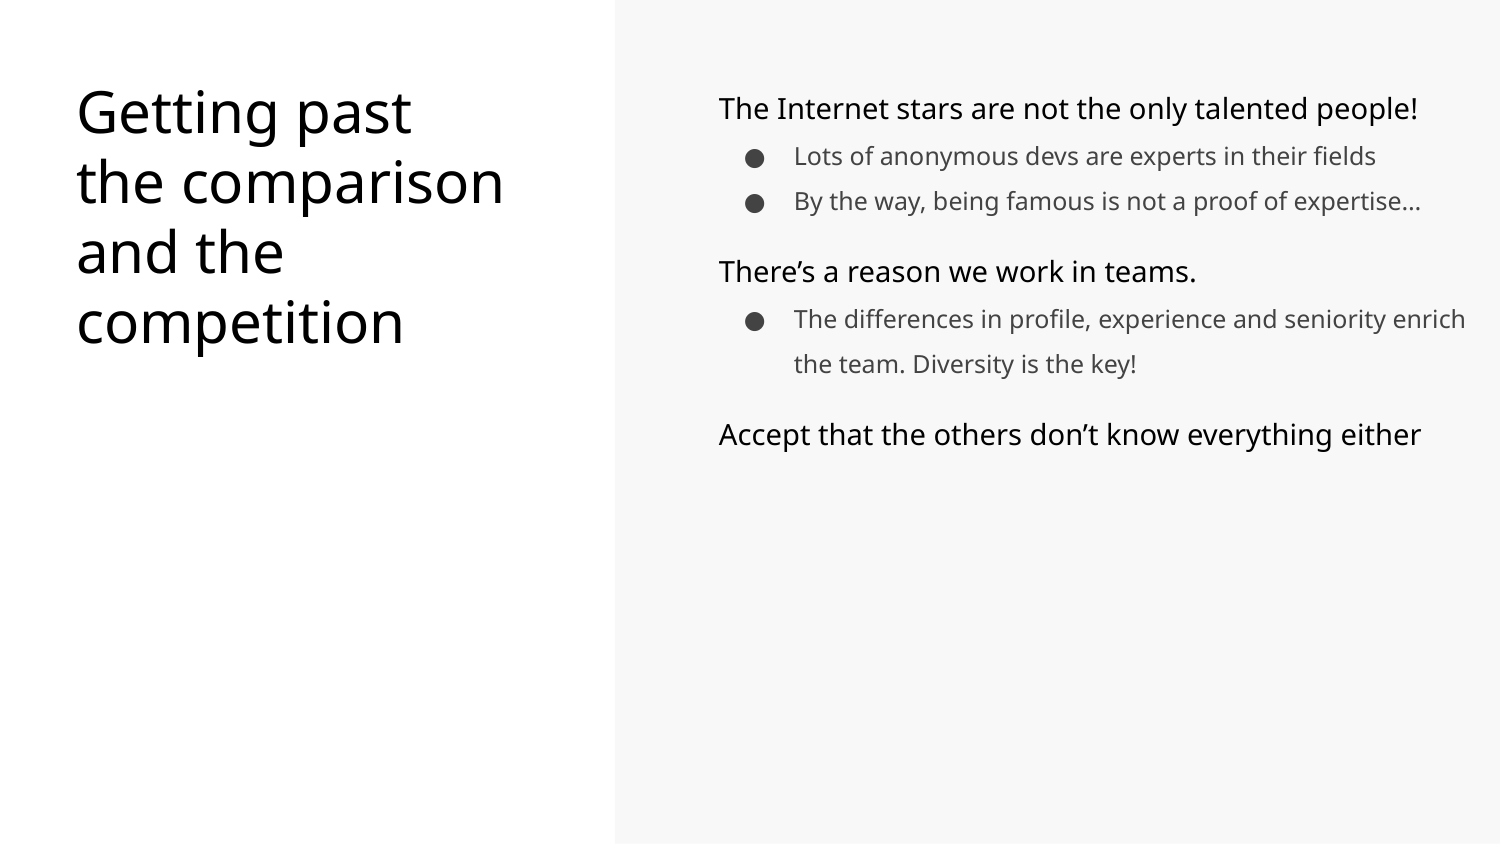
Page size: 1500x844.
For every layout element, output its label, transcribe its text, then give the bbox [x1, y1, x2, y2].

text_box The Internet stars are not the only talented people! Lots of anonymous devs are experts in their fields By the way, being famous is not a proof of expertise… There’s a reason we work in teams. The differences in profile, experience and seniority enrich the team. Diversity is the key! Accept that the others don’t know everything either [718, 73, 1475, 771]
text_box [614, 0, 1500, 844]
title Getting past the comparison and the competition [76, 75, 513, 371]
